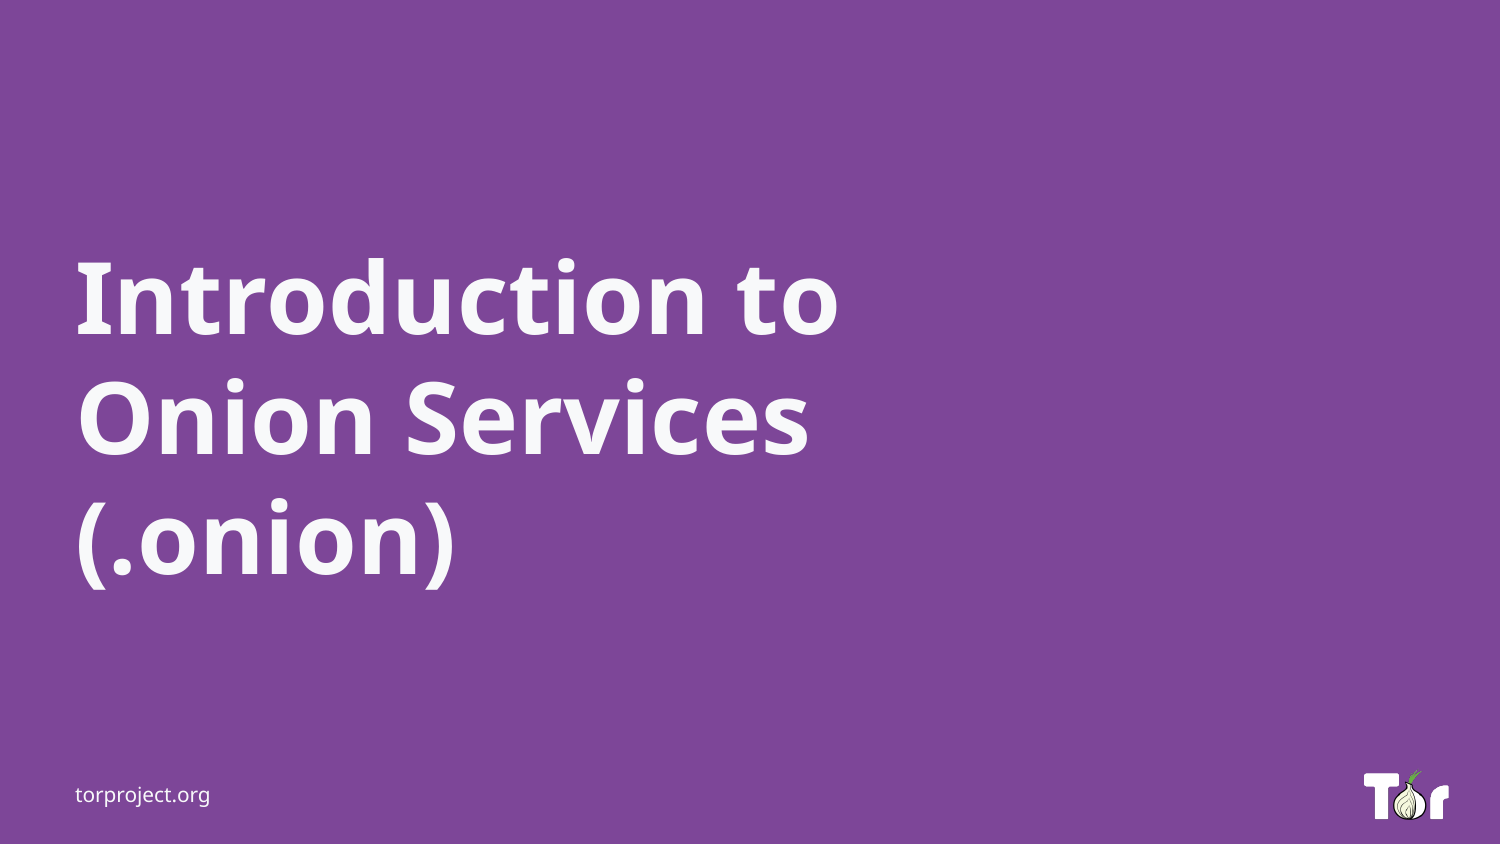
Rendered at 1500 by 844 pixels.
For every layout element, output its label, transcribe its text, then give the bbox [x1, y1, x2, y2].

picture [1364, 768, 1449, 820]
title Introduction to Onion Services (.onion) [75, 215, 1050, 629]
